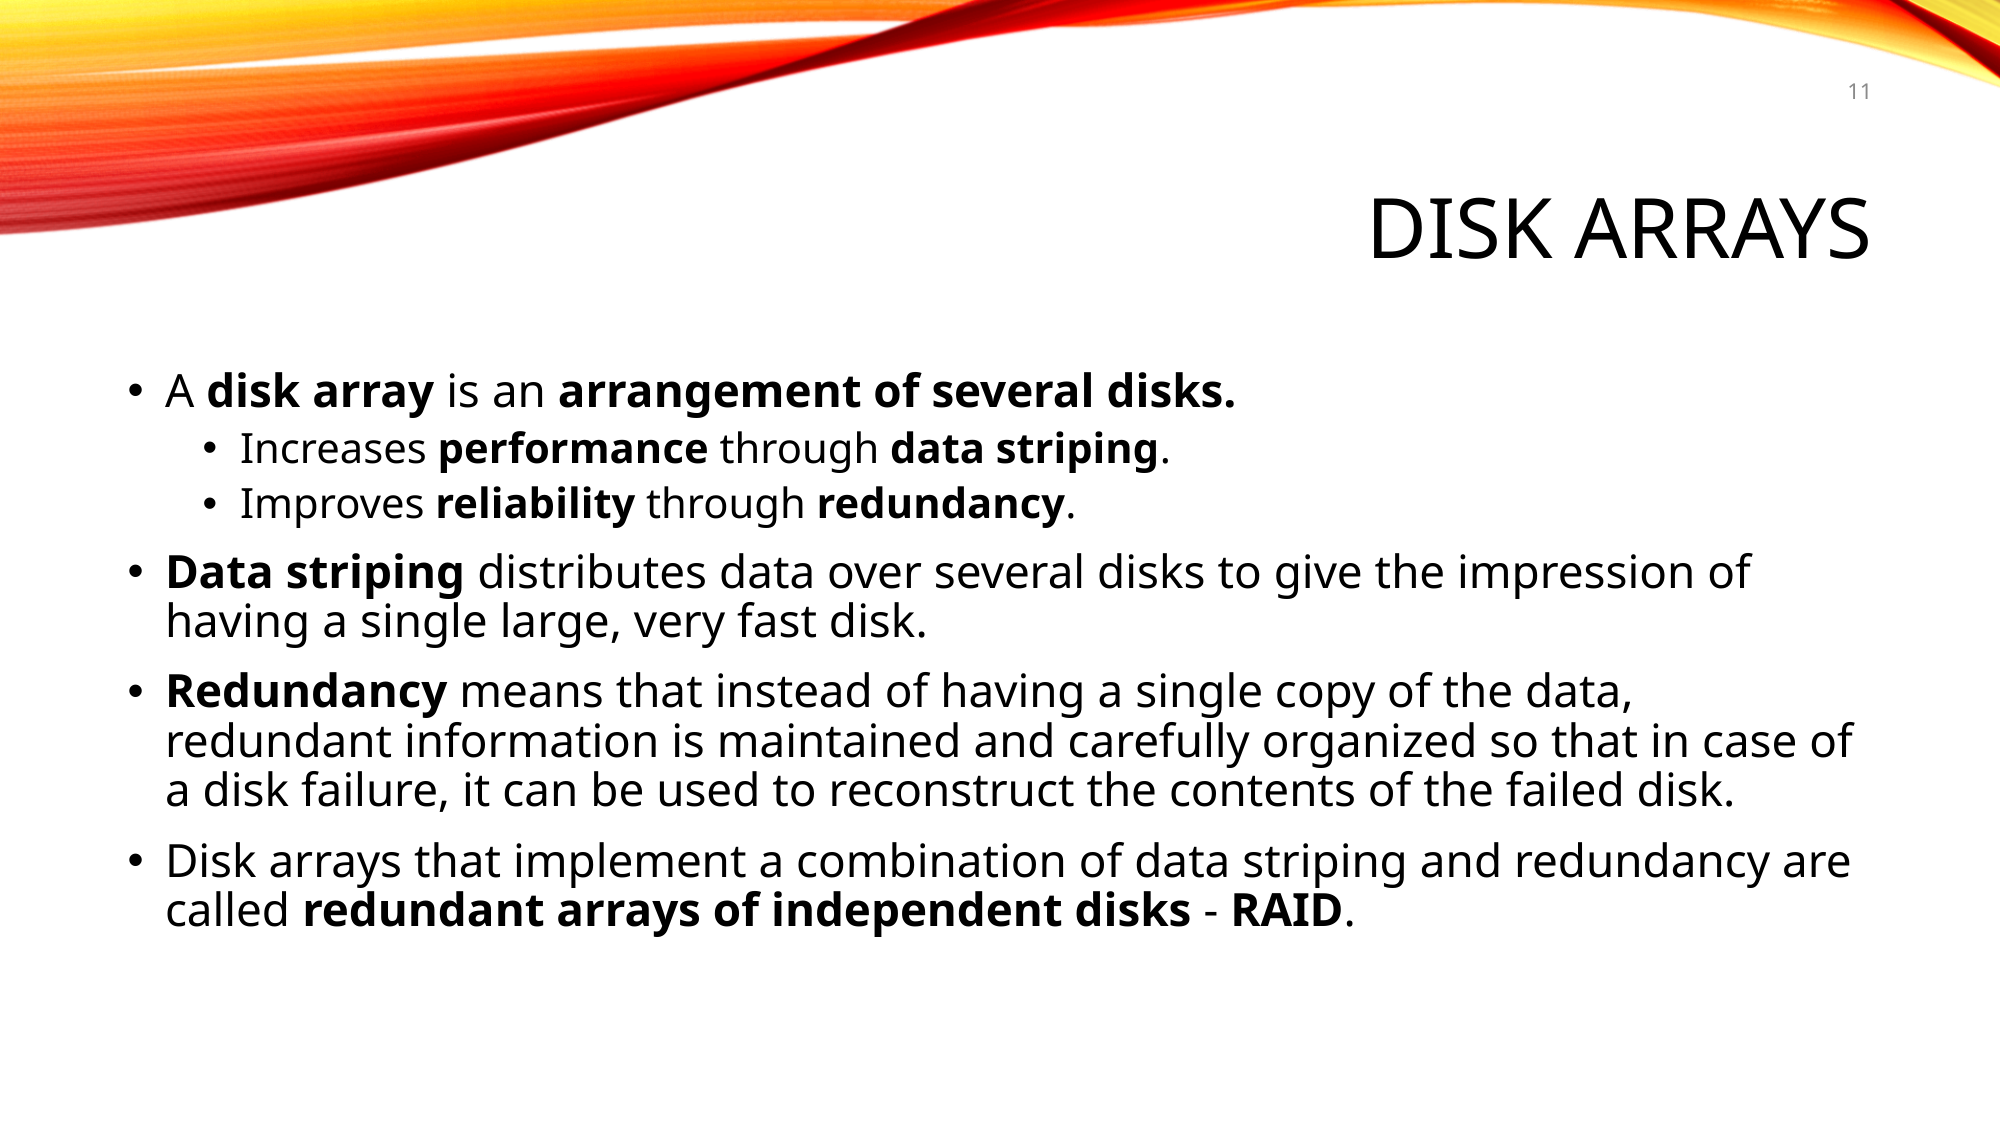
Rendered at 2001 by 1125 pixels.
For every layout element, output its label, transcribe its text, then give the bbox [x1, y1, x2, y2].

slide_number <number> [1437, 62, 1888, 123]
list A disk array is an arrangement of several disks. Increases performance through data striping. Improves reliability through redundancy. Data striping distributes data over several disks to give the impression of having a single large, very fast disk. Redundancy means that instead of having a single copy of the data, redundant information is maintained and carefully organized so that in case of a disk failure, it can be used to reconstruct the contents of the failed disk. Disk arrays that implement a combination of data striping and redundancy are called redundant arrays of independent disks - RAID. [112, 360, 1888, 1021]
title Disk arrays [474, 125, 1888, 338]
picture [0, 0, 2000, 237]
